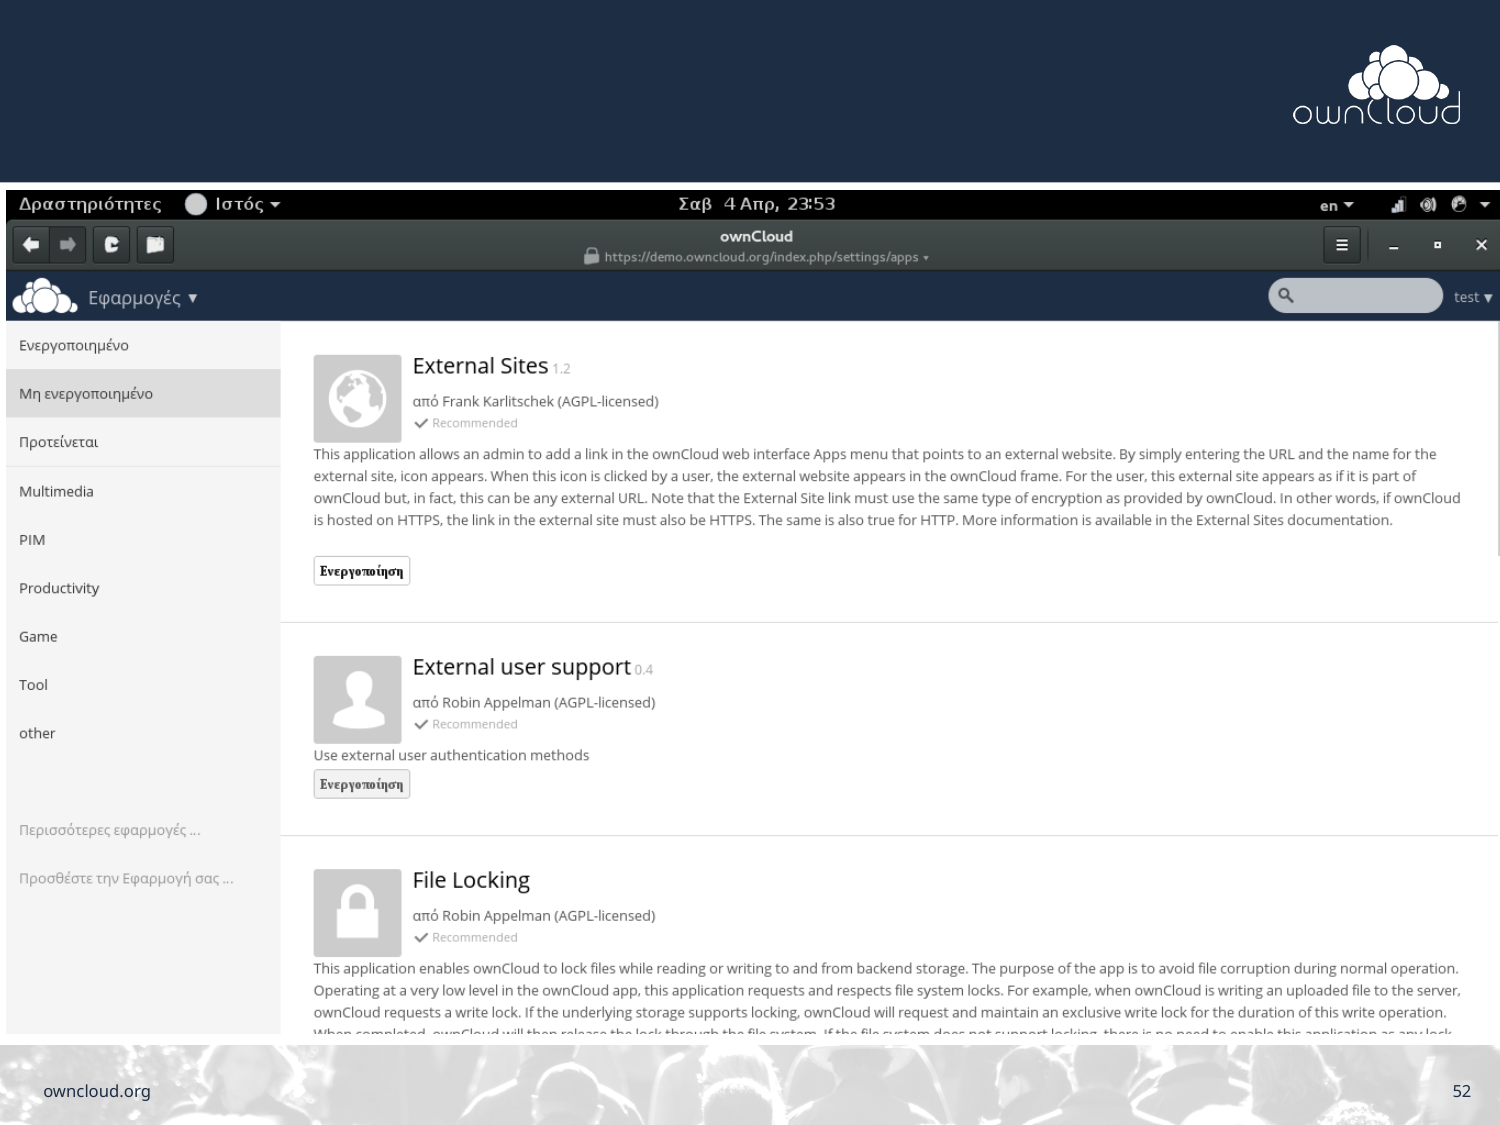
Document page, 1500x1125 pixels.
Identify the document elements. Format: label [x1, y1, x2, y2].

picture [1293, 45, 1460, 124]
picture [6, 190, 1500, 1034]
picture [0, 1045, 1500, 1125]
